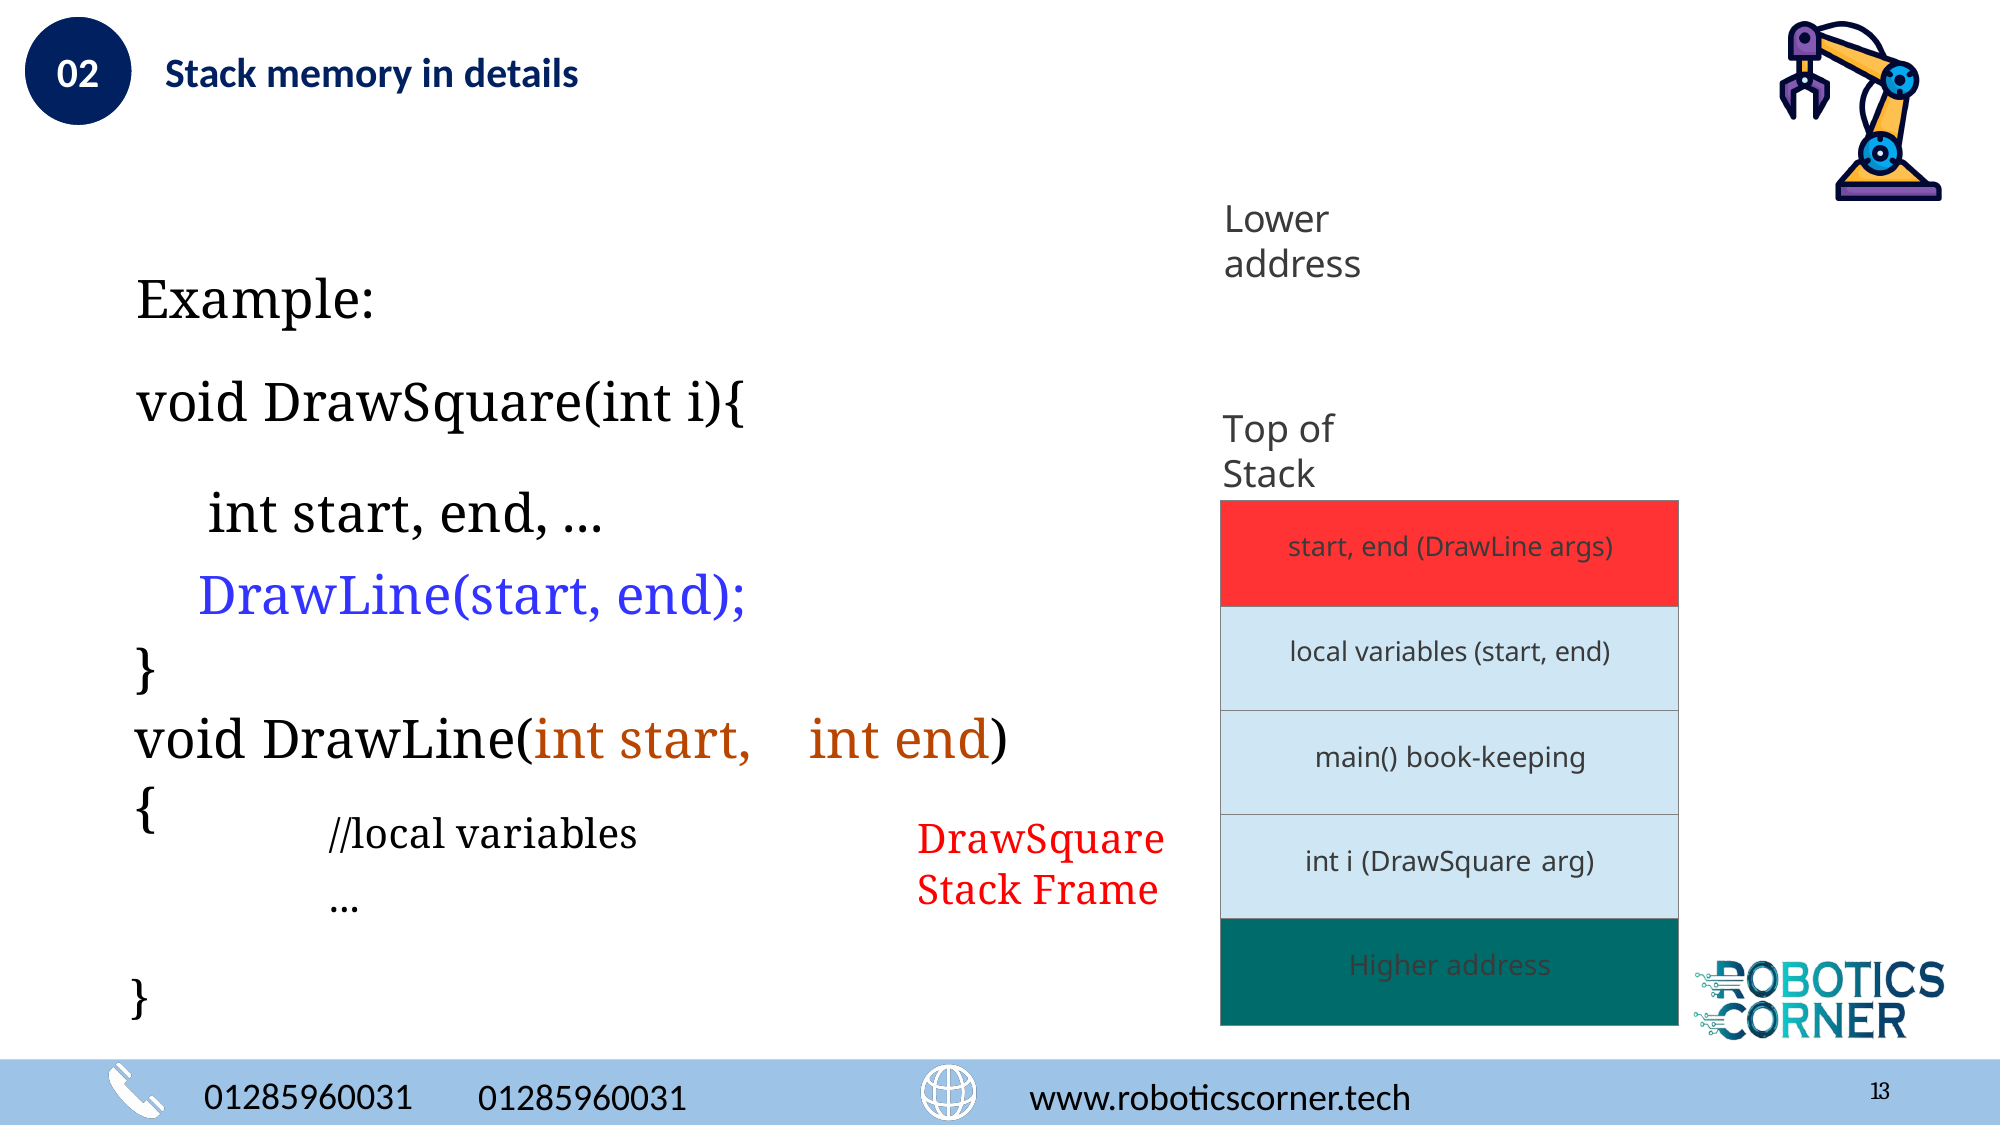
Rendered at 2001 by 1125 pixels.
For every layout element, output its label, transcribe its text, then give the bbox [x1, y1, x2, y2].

text_box { [132, 771, 168, 839]
text_box } [105, 927, 335, 1026]
picture [915, 1059, 981, 1125]
table_cell Higher address [1221, 919, 1678, 1025]
text_box int start, end, ... DrawLine(start, end); [196, 458, 860, 625]
text_box DrawSquare Stack Frame [914, 809, 1186, 913]
table_header start, end (DrawLine args) [1221, 501, 1678, 606]
text_box } void DrawLine(int start, int end) [132, 627, 1140, 770]
picture [103, 1057, 170, 1124]
table_cell main() book-keeping [1221, 711, 1678, 814]
picture [1680, 859, 1953, 1059]
text_box 02 [22, 14, 134, 128]
text_box Top of Stack [1220, 402, 1426, 496]
text_box Example: void DrawSquare(int i){ [134, 225, 904, 433]
picture [1771, 21, 1950, 201]
table_cell int i (DrawSquare arg) [1221, 815, 1678, 918]
text_box Lower address [1221, 192, 1471, 286]
text_box Stack memory in details [150, 38, 622, 103]
text_box //local variables ... [326, 790, 707, 921]
table_cell local variables (start, end) [1221, 607, 1678, 710]
